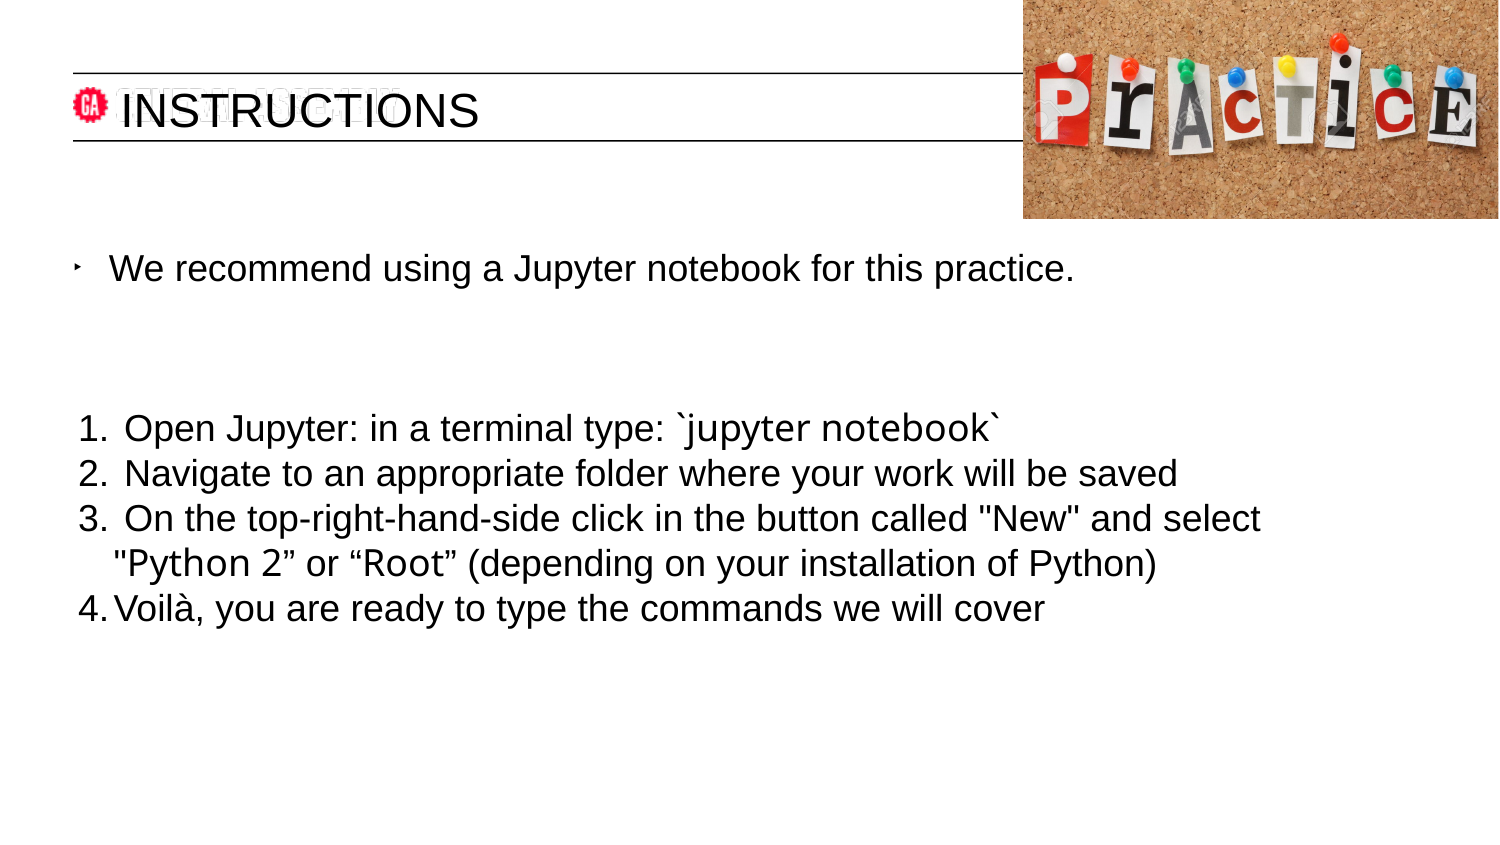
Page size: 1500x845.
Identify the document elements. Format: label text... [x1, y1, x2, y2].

text_box Open Jupyter: in a terminal type: `jupyter notebook` Navigate to an appropriate folder where your work will be saved On the top-right-hand-side click in the button called "New" and select "Python 2” or “Root” (depending on your installation of Python) Voilà, you are ready to type the commands we will cover [72, 339, 1366, 648]
text_box We recommend using a Jupyter notebook for this practice. [73, 244, 1427, 349]
picture [1023, 0, 1499, 219]
picture [73, 87, 120, 123]
text_box INSTRUCTIONS [120, 79, 520, 129]
